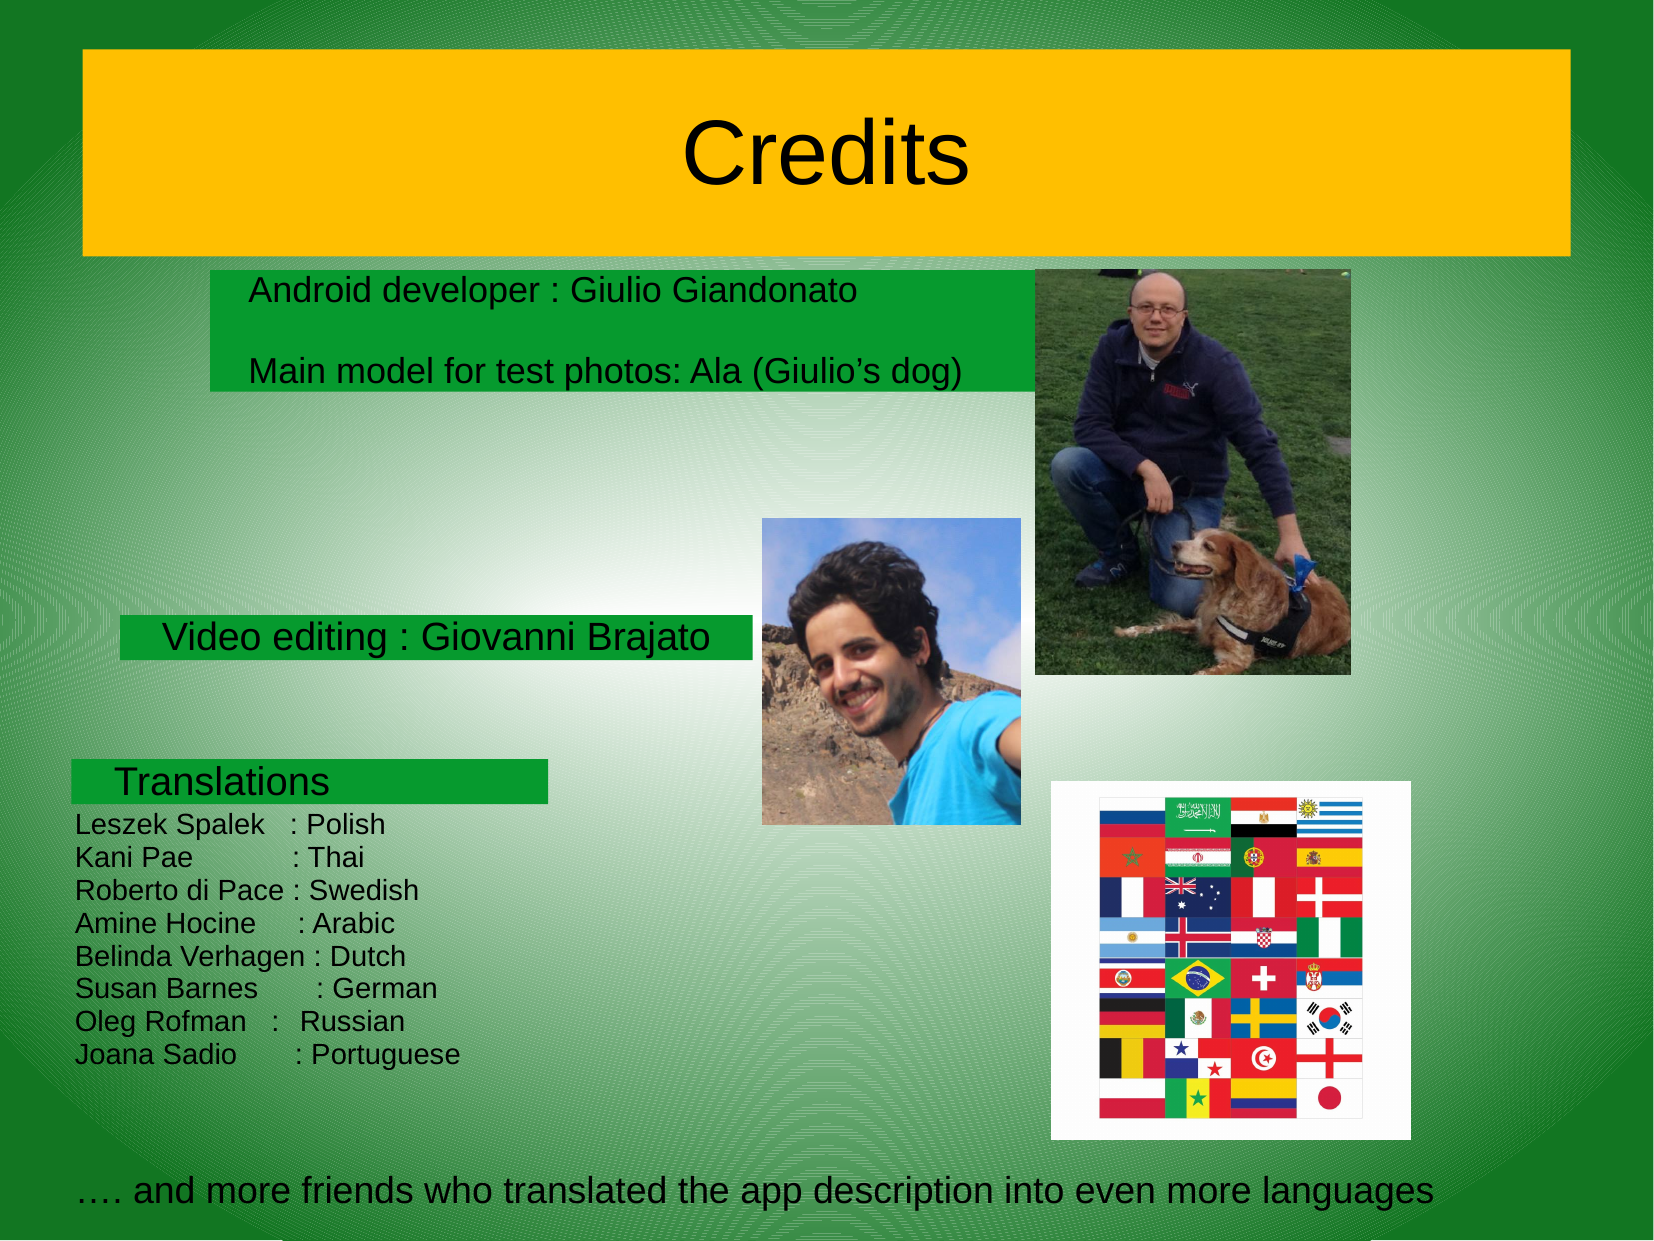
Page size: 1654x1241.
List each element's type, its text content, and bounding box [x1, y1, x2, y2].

list Android developer : Giulio Giandonato Main model for test photos: Ala (Giulio’s dog) [210, 270, 1036, 392]
picture [762, 518, 1021, 825]
picture [1051, 781, 1411, 1141]
picture [1035, 269, 1351, 675]
list Translations [71, 759, 549, 805]
list Video editing : Giovanni Brajato [120, 615, 753, 661]
text_box Leszek Spalek : Polish Kani Pae : Thai Roberto di Pace : Swedish Amine Hocine : Arabic Belinda Verhagen : Dutch Susan Barnes : German Oleg Rofman : Russian Joana Sadio : Portuguese …. and more friends who translated the app description into even more languages [60, 801, 1606, 1241]
title Credits [82, 49, 1571, 257]
